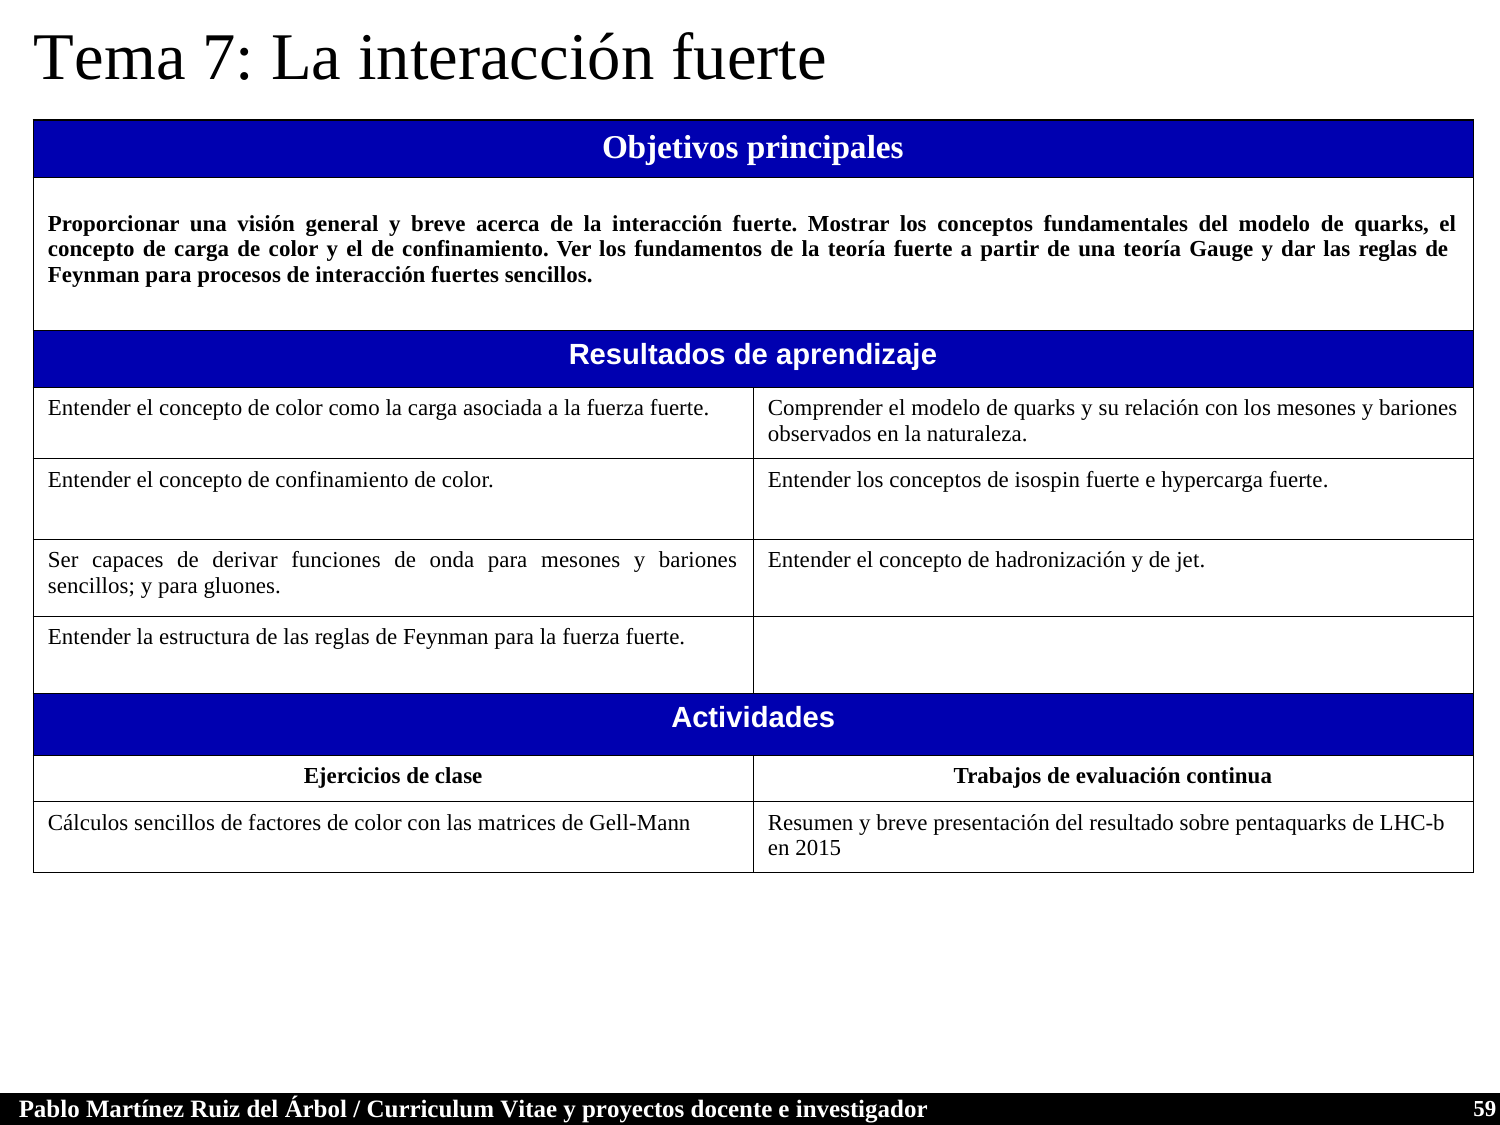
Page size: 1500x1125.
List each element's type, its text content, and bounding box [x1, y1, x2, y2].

text_box Tema 7: La interacción fuerte [0, 3, 871, 111]
table_cell Proporcionar una visión general y breve acerca de la interacción fuerte. Mostrar los conceptos fundamentales del modelo de quarks, el concepto de carga de color y el de confinamiento. Ver los fundamentos de la teoría fuerte a partir de una teoría Gauge y dar las reglas de Feynman para procesos de interacción fuertes sencillos. [34, 178, 1473, 330]
table_cell Trabajos de evaluación continua [754, 756, 1473, 801]
table_cell Cálculos sencillos de factores de color con las matrices de Gell-Mann [34, 802, 753, 872]
table_cell Ser capaces de derivar funciones de onda para mesones y bariones sencillos; y para gluones. [34, 540, 753, 616]
table_cell Resultados de aprendizaje [34, 331, 1473, 387]
table_cell Resumen y breve presentación del resultado sobre pentaquarks de LHC-b en 2015 [754, 802, 1473, 872]
table_cell Comprender el modelo de quarks y su relación con los mesones y bariones observados en la naturaleza. [754, 388, 1473, 458]
table_cell Ejercicios de clase [34, 756, 753, 801]
table_cell [754, 617, 1473, 693]
table_cell Entender el concepto de color como la carga asociada a la fuerza fuerte. [34, 388, 753, 458]
table_cell Entender la estructura de las reglas de Feynman para la fuerza fuerte. [34, 617, 753, 693]
table_cell Entender los conceptos de isospin fuerte e hypercarga fuerte. [754, 459, 1473, 539]
table_cell Entender el concepto de confinamiento de color. [34, 459, 753, 539]
table_cell Actividades [34, 694, 1473, 755]
table_header Objetivos principales [34, 121, 1473, 177]
table_cell Entender el concepto de hadronización y de jet. [754, 540, 1473, 616]
